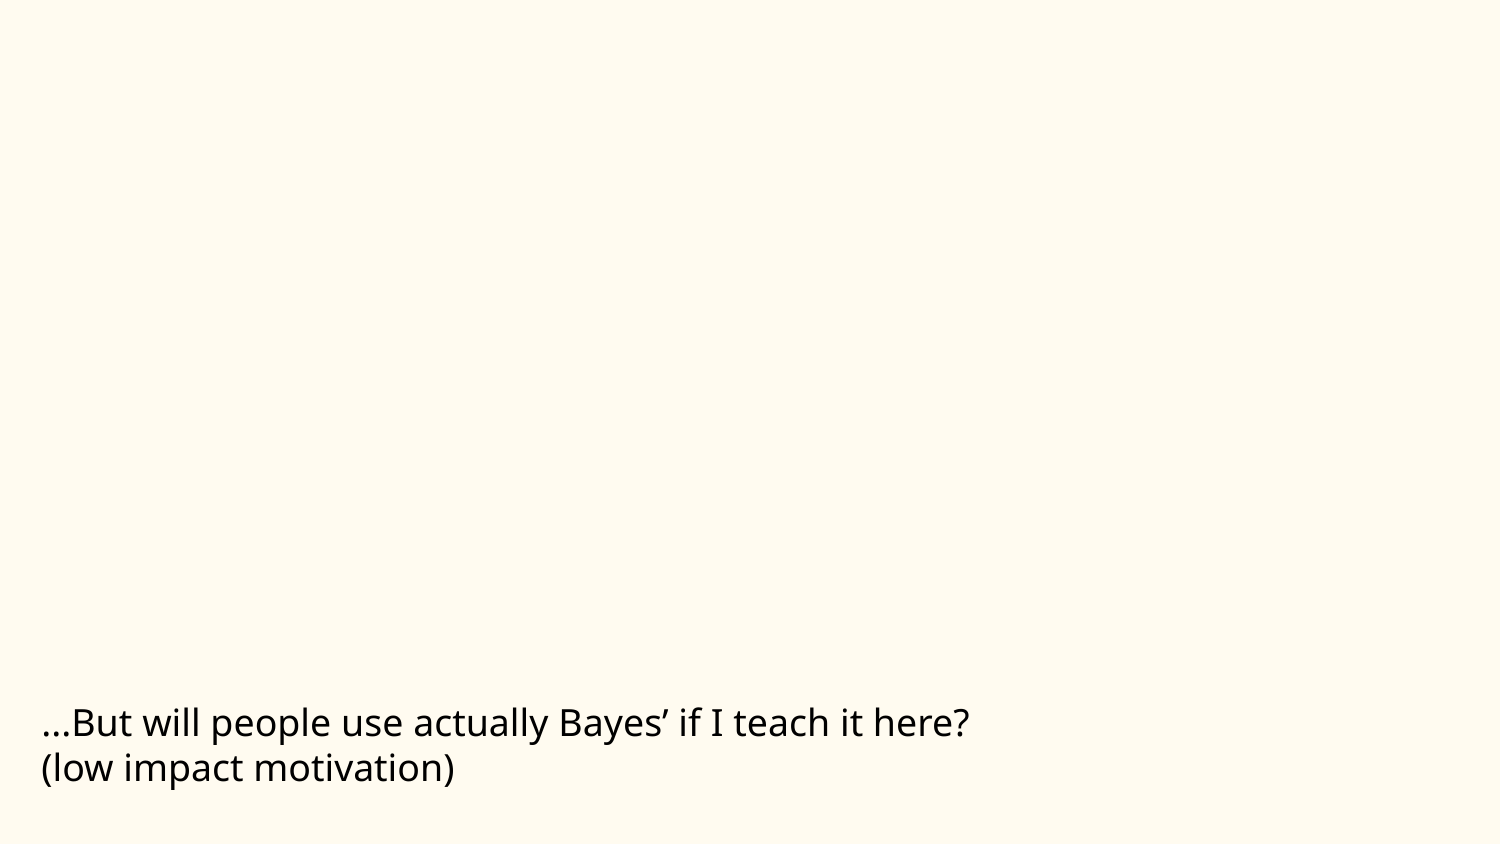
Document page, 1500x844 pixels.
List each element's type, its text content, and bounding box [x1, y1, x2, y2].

list ...But will people use actually Bayes’ if I teach it here? (low impact motivation) [26, 694, 1011, 794]
